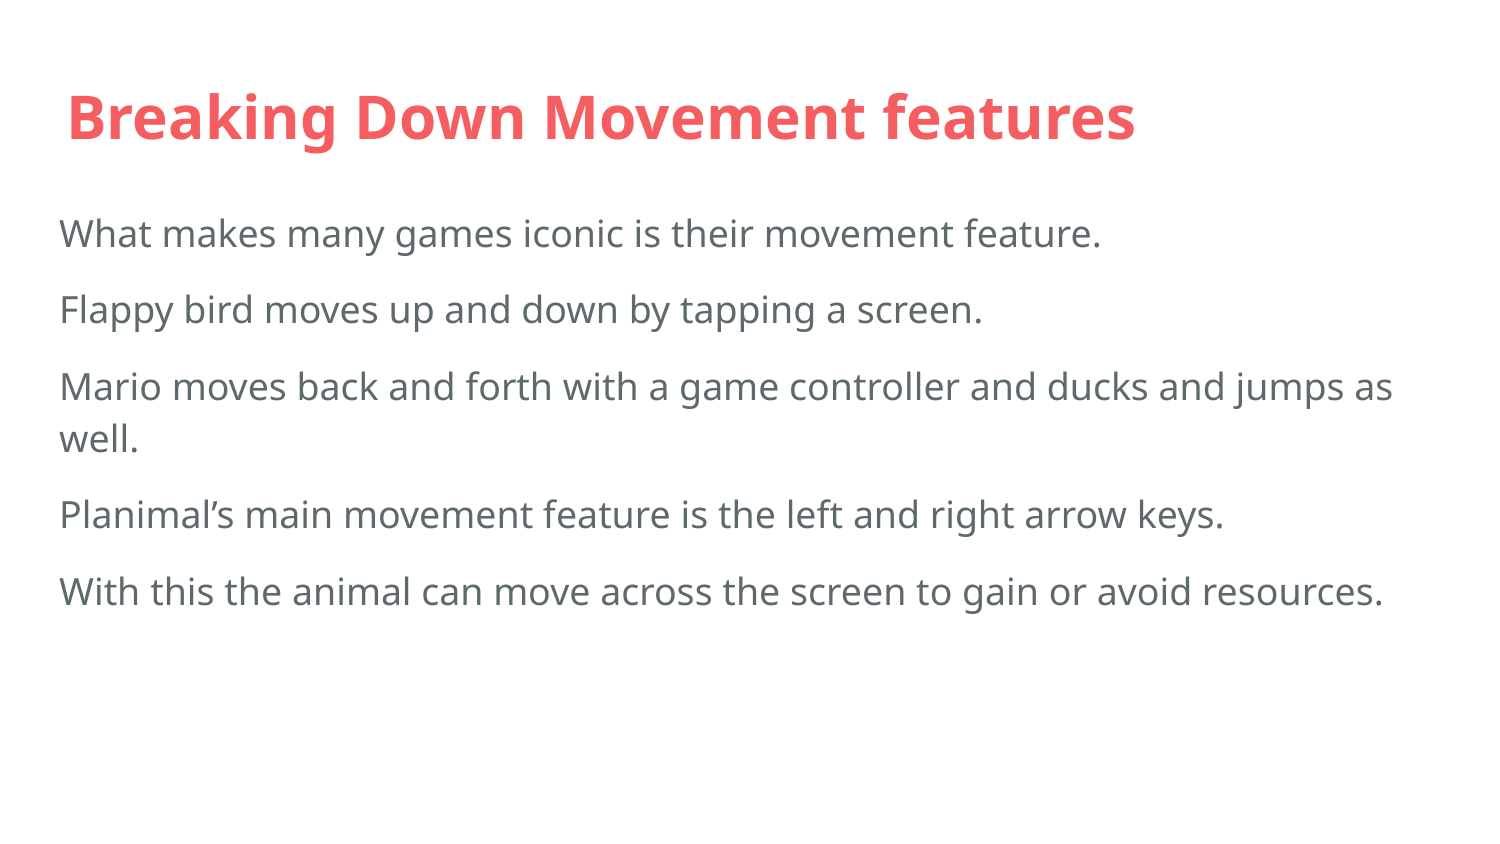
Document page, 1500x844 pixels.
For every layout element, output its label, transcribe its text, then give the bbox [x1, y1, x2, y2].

list What makes many games iconic is their movement feature. Flappy bird moves up and down by tapping a screen. Mario moves back and forth with a game controller and ducks and jumps as well. Planimal’s main movement feature is the left and right arrow keys. With this the animal can move across the screen to gain or avoid resources. [44, 187, 1442, 749]
title Breaking Down Movement features [51, 64, 1449, 167]
